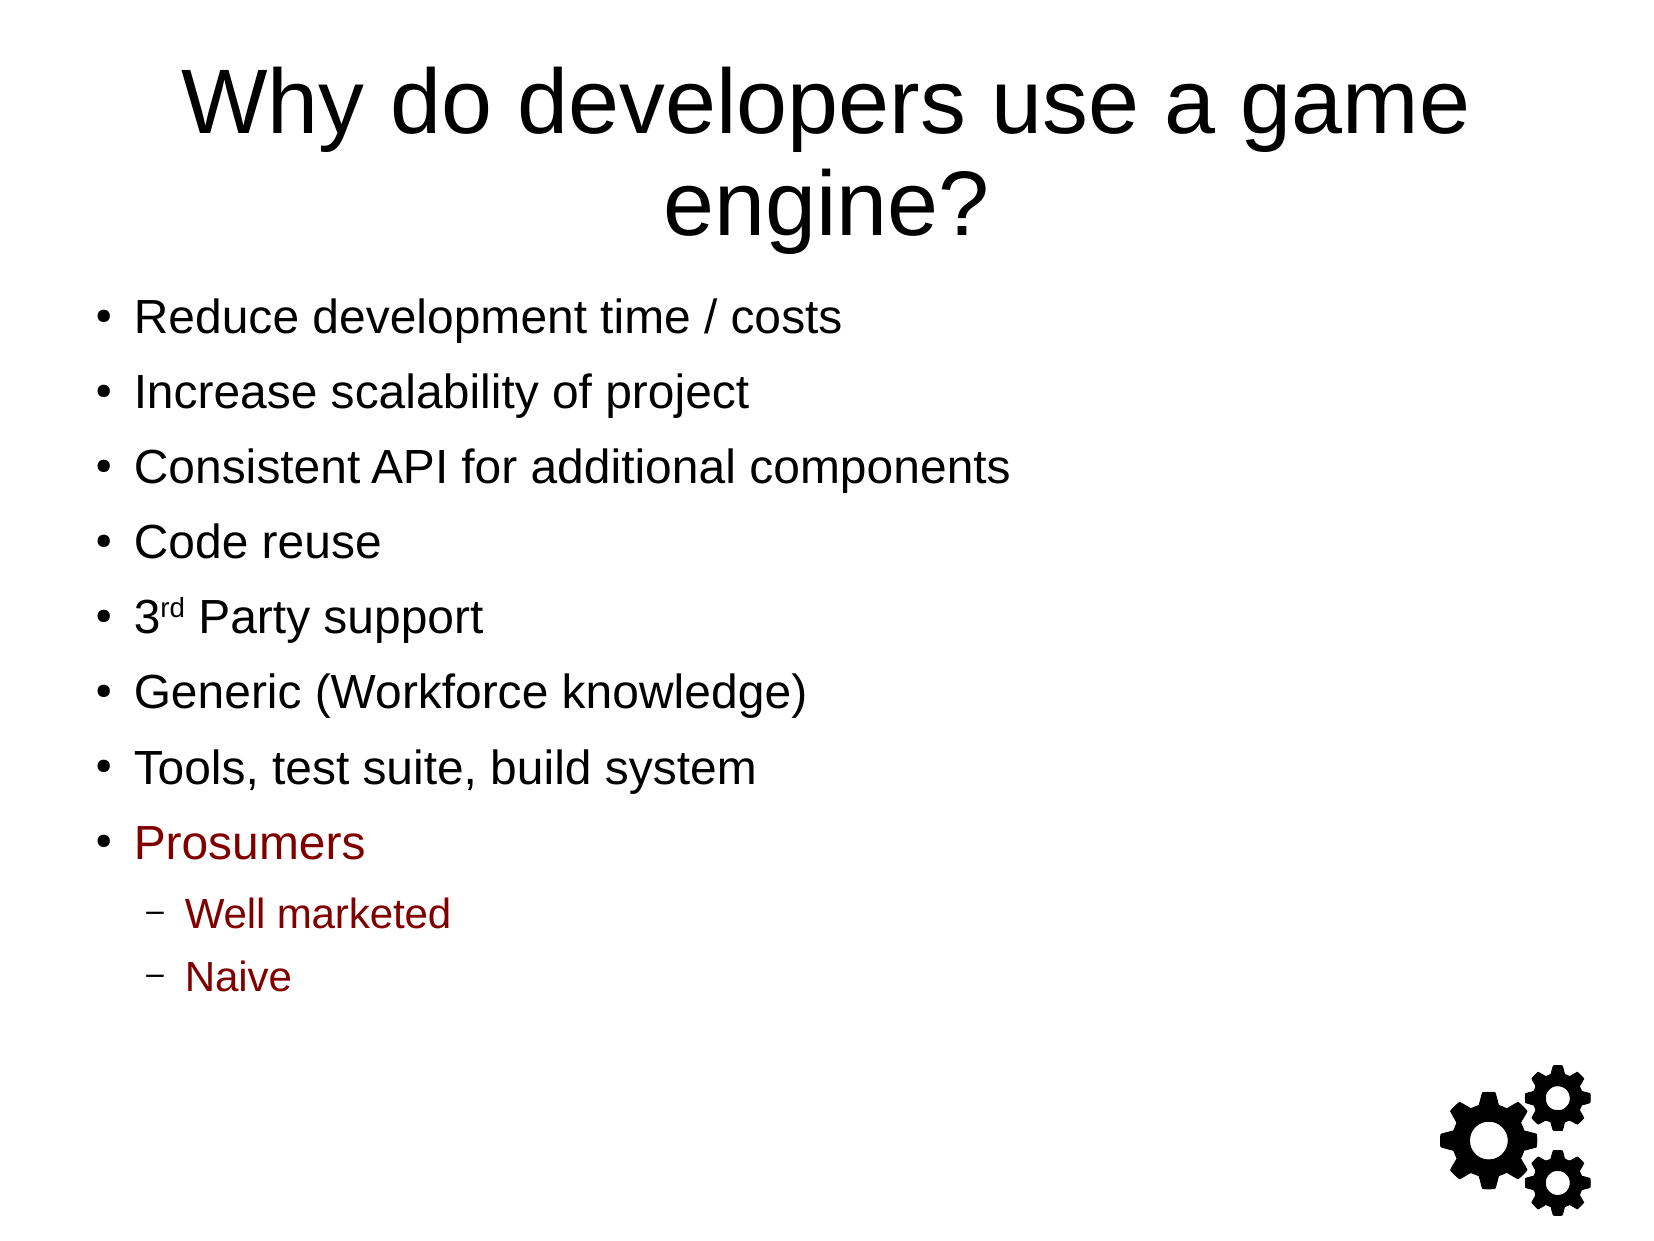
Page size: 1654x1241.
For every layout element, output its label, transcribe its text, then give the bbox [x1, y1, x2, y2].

list Reduce development time / costs Increase scalability of project Consistent API for additional components Code reuse 3rd Party support Generic (Workforce knowledge) Tools, test suite, build system Prosumers Well marketed Naive [82, 290, 1571, 1010]
picture [1440, 1065, 1591, 1216]
title Why do developers use a game engine? [82, 49, 1571, 257]
